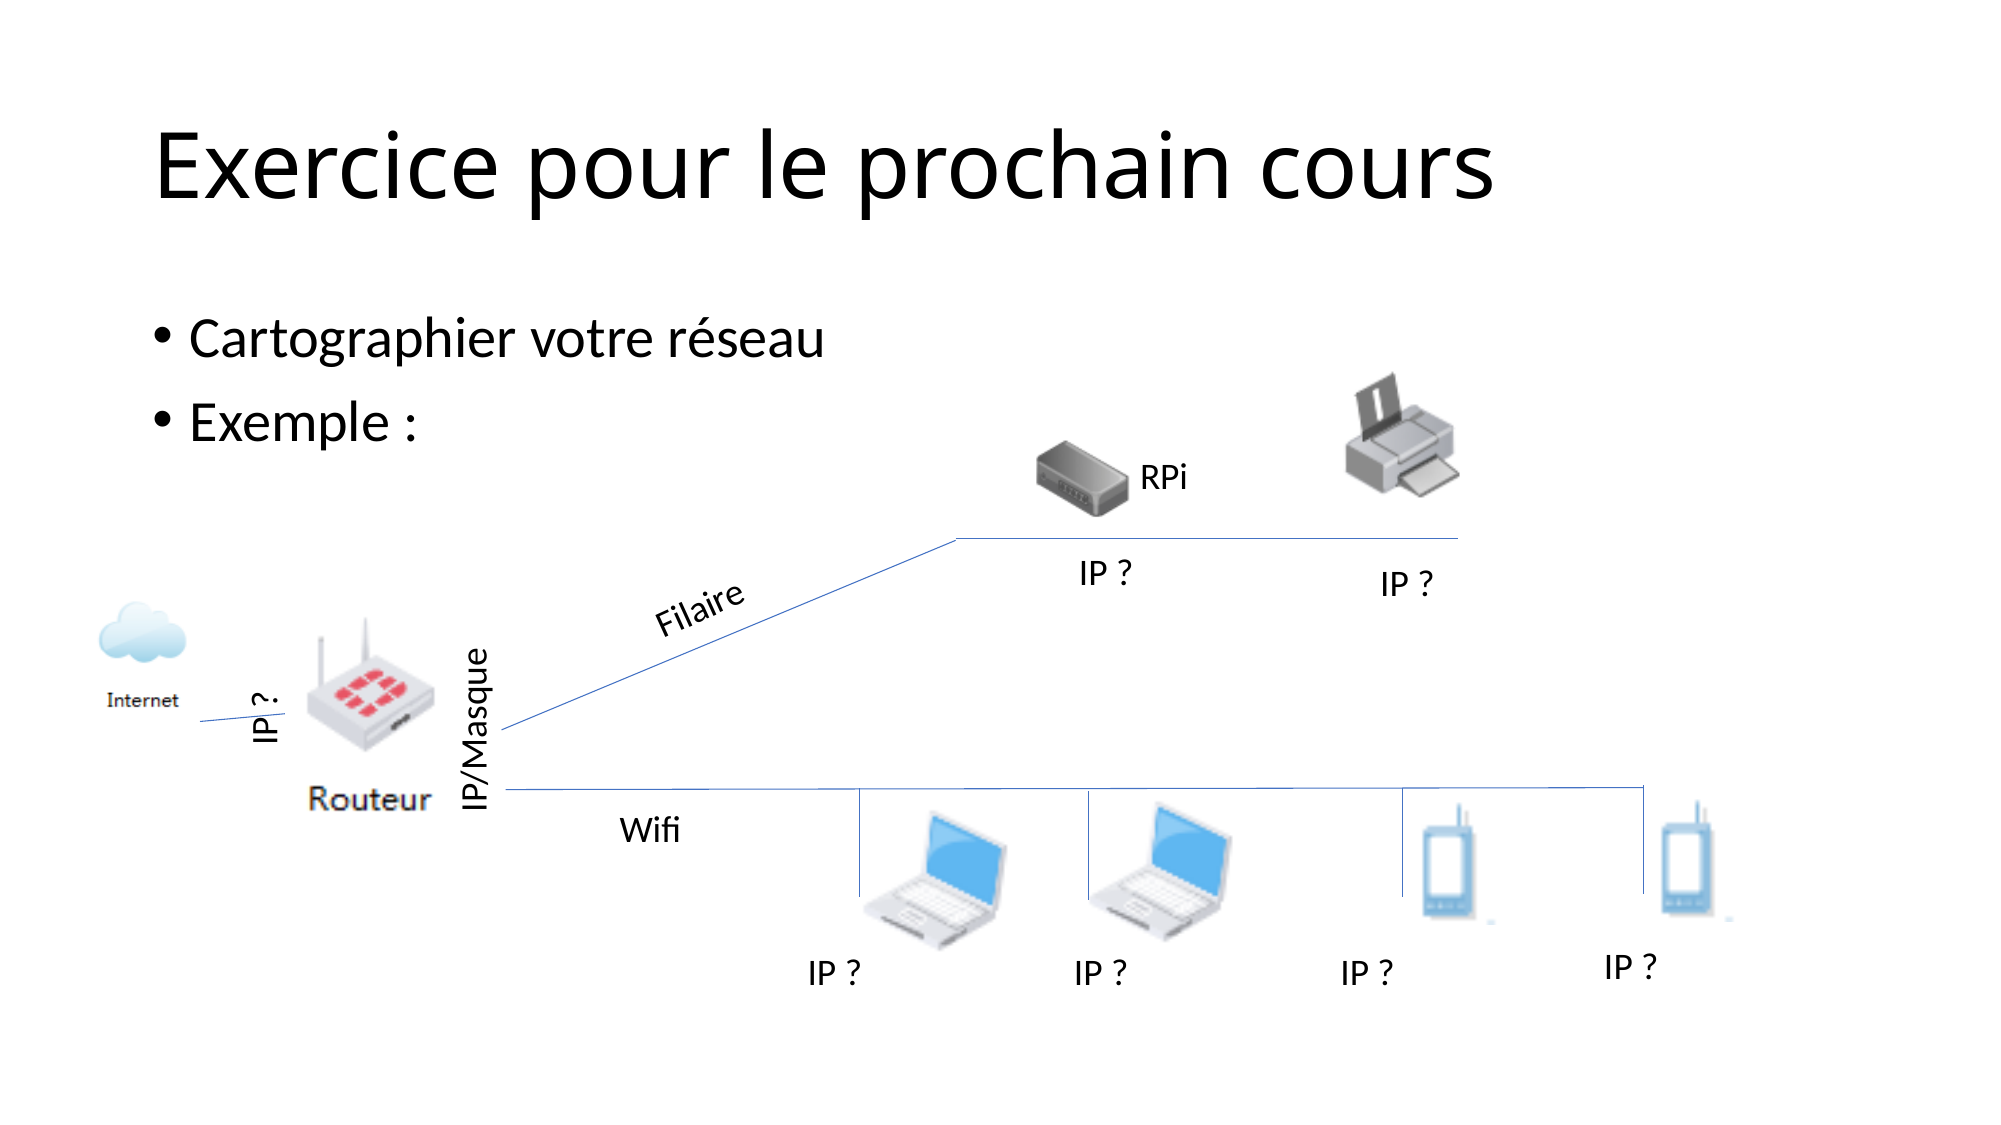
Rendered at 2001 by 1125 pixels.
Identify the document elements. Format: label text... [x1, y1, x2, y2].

list Cartographier votre réseau Exemple : [137, 299, 1863, 1014]
text_box IP ? [1325, 940, 1410, 1001]
text_box IP ? [1589, 934, 1674, 995]
text_box IP ? [792, 940, 877, 1001]
picture [1402, 801, 1500, 925]
text_box IP ? [232, 715, 284, 761]
picture [999, 433, 1156, 525]
text_box Wifi [604, 797, 696, 858]
text_box Filaire [631, 553, 768, 659]
text_box IP ? [1365, 551, 1450, 612]
picture [1062, 794, 1250, 954]
picture [1297, 360, 1493, 508]
text_box IP/Masque [454, 632, 502, 827]
picture [836, 803, 1025, 963]
text_box IP ? [232, 676, 284, 717]
text_box IP ? [1064, 540, 1149, 601]
text_box IP ? [1059, 940, 1144, 1001]
picture [1641, 798, 1738, 922]
picture [90, 597, 201, 715]
title Exercice pour le prochain cours [137, 59, 1863, 278]
text_box RPi [1125, 445, 1203, 506]
picture [284, 589, 454, 839]
